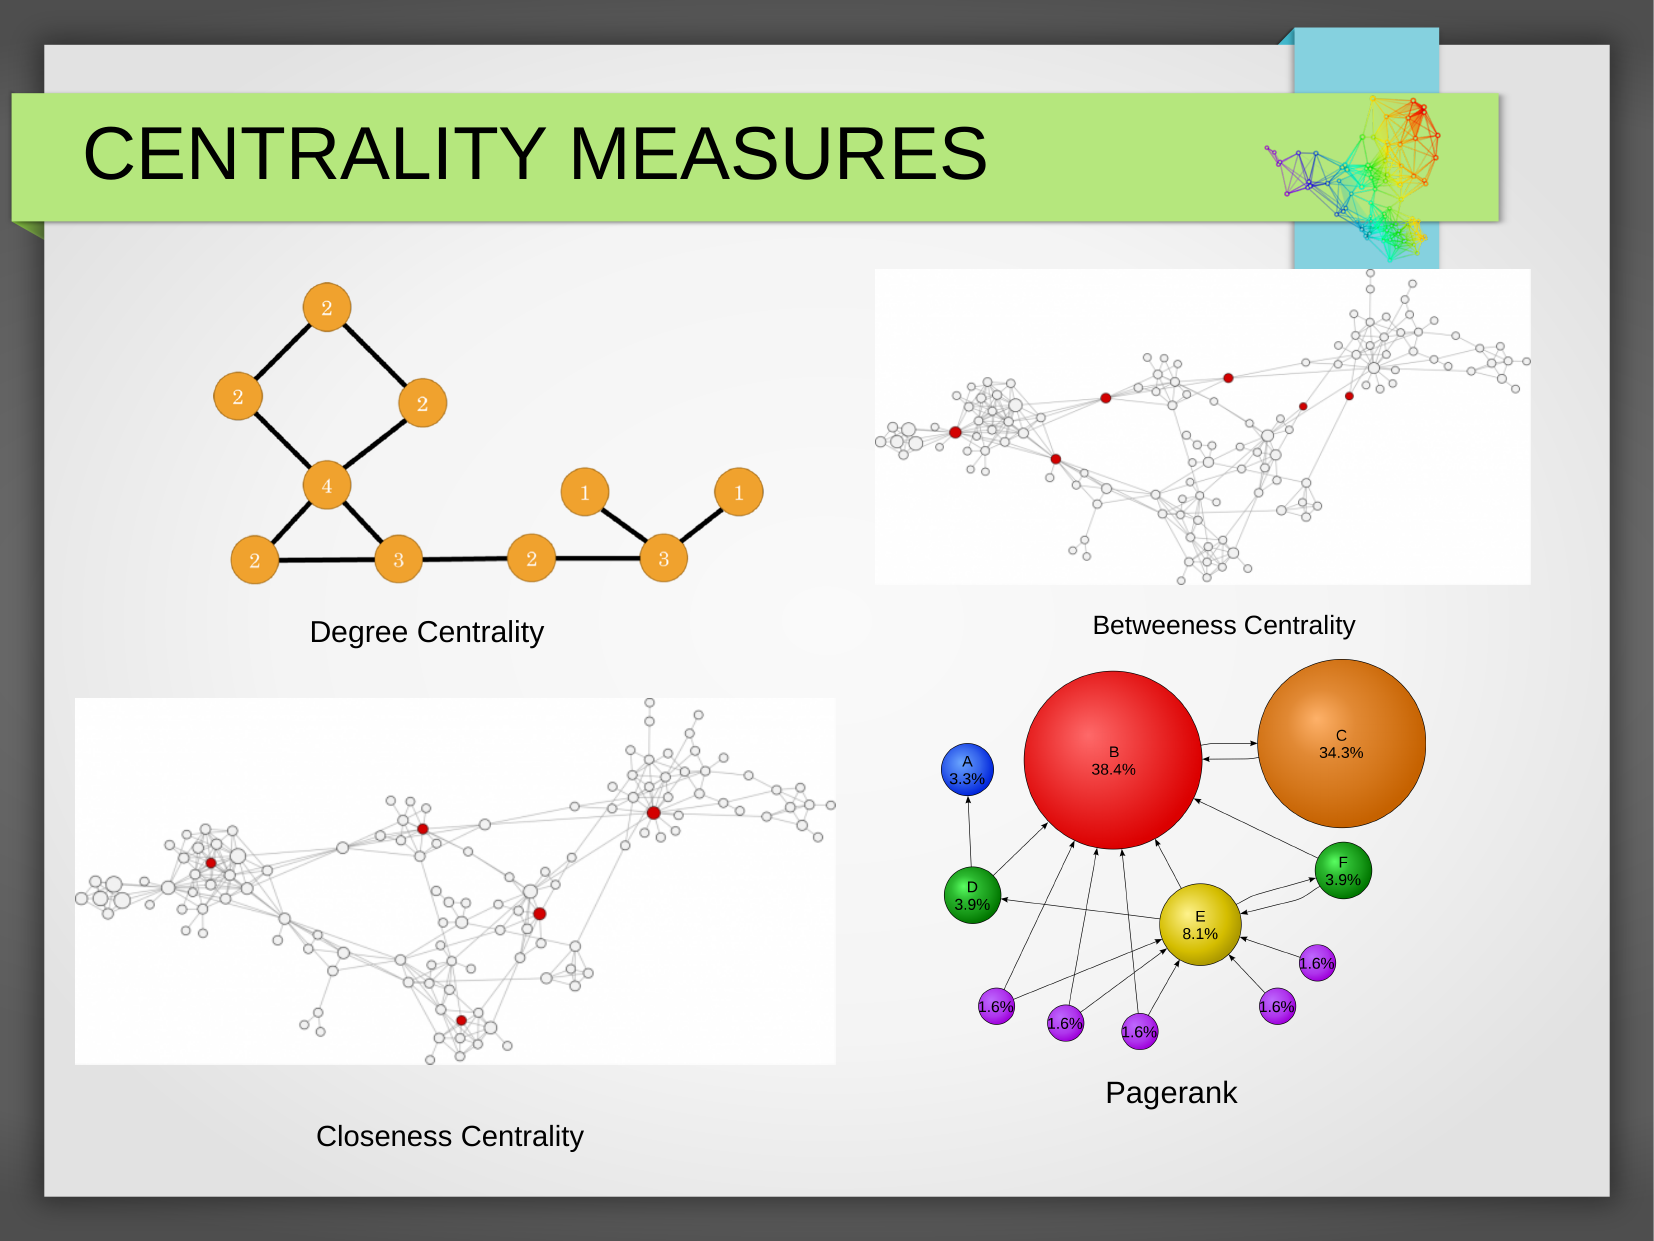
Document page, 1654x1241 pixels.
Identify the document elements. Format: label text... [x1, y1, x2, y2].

picture [0, 0, 1654, 1241]
list Betweeness Centrality [1057, 610, 1366, 646]
title CENTRALITY MEASURES [82, 94, 1249, 213]
list Degree Centrality [270, 615, 563, 650]
list Pagerank [1065, 1075, 1373, 1111]
list Closeness Centrality [277, 1120, 586, 1156]
